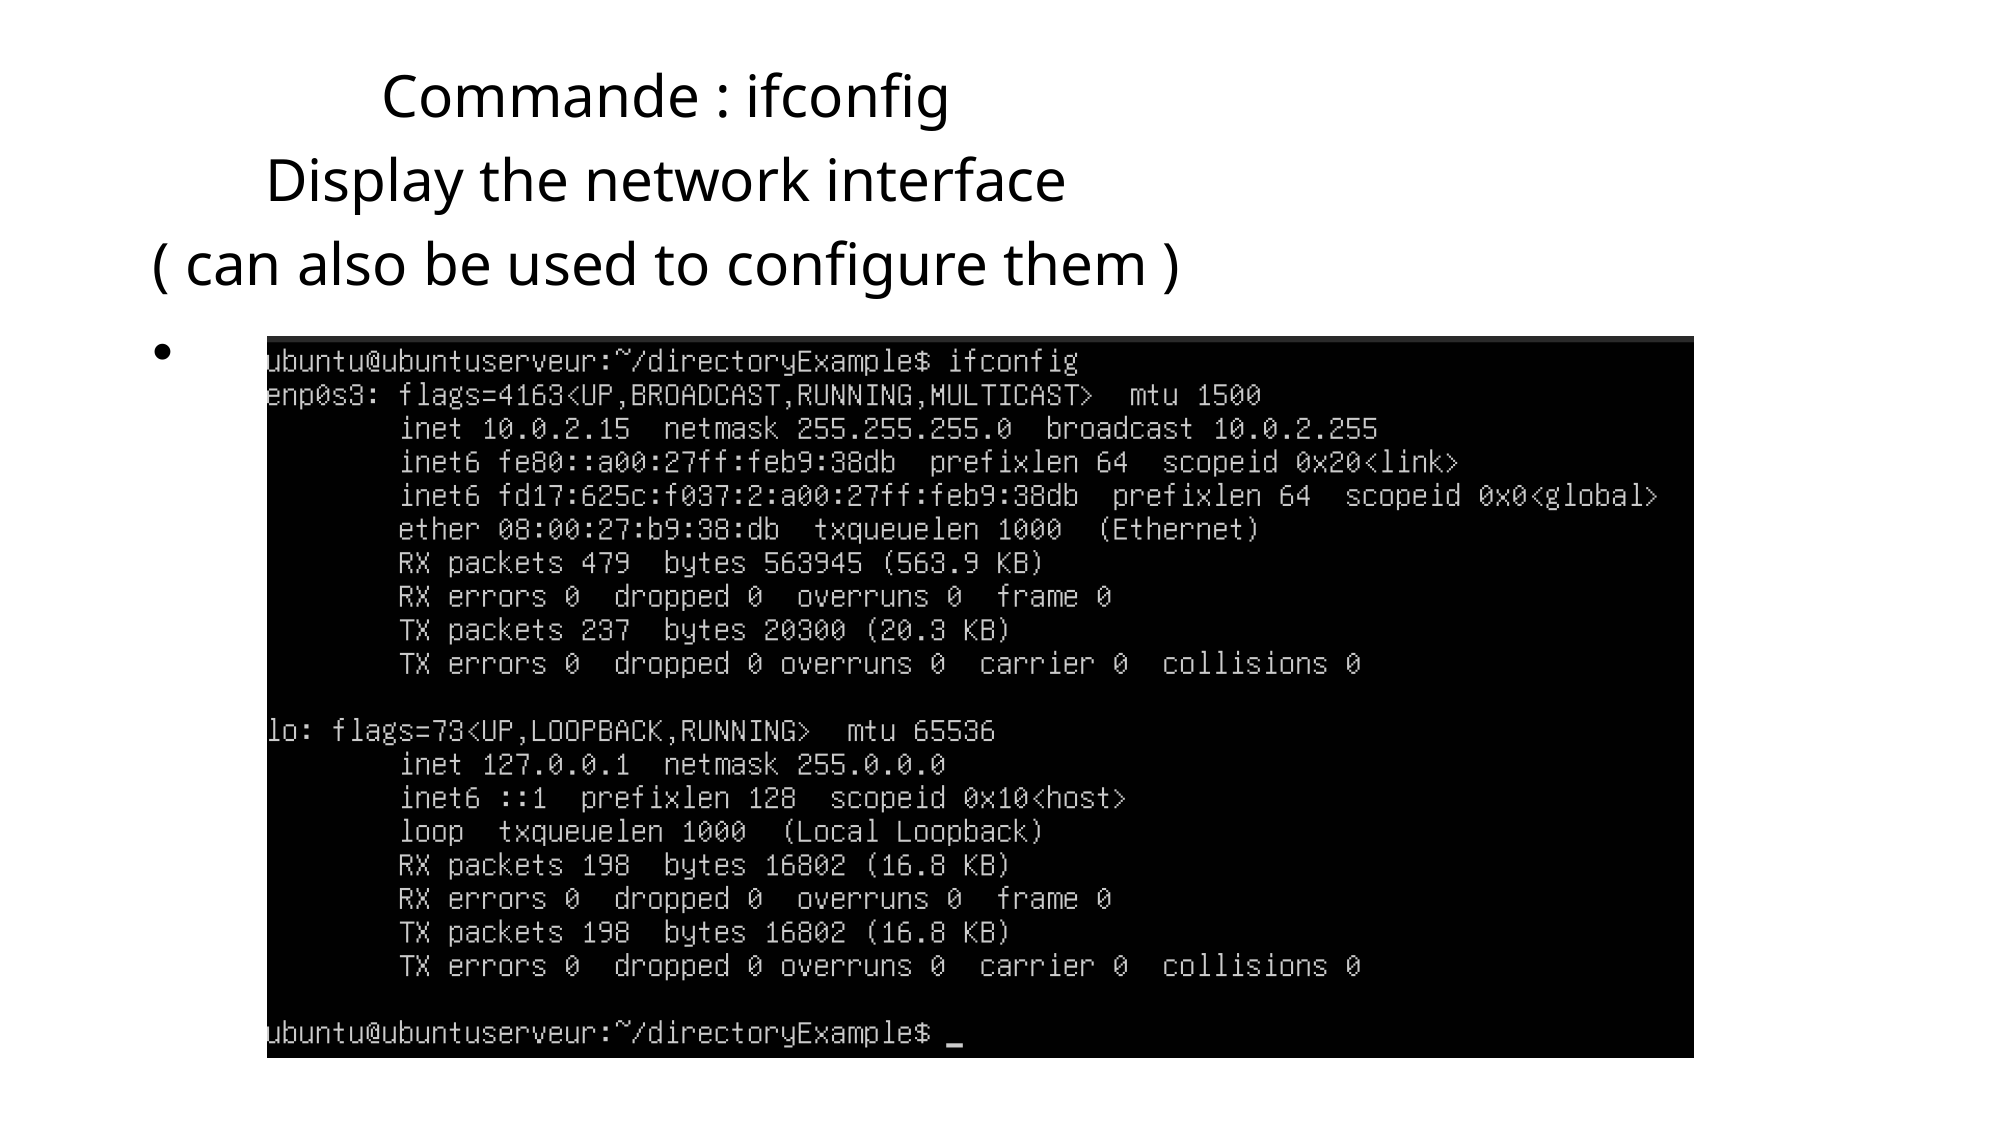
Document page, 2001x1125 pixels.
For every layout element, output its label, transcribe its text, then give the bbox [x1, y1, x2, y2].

list Commande : ifconfig Display the network interface ( can also be used to configure them ) [137, 59, 1863, 337]
picture [267, 337, 1694, 1059]
